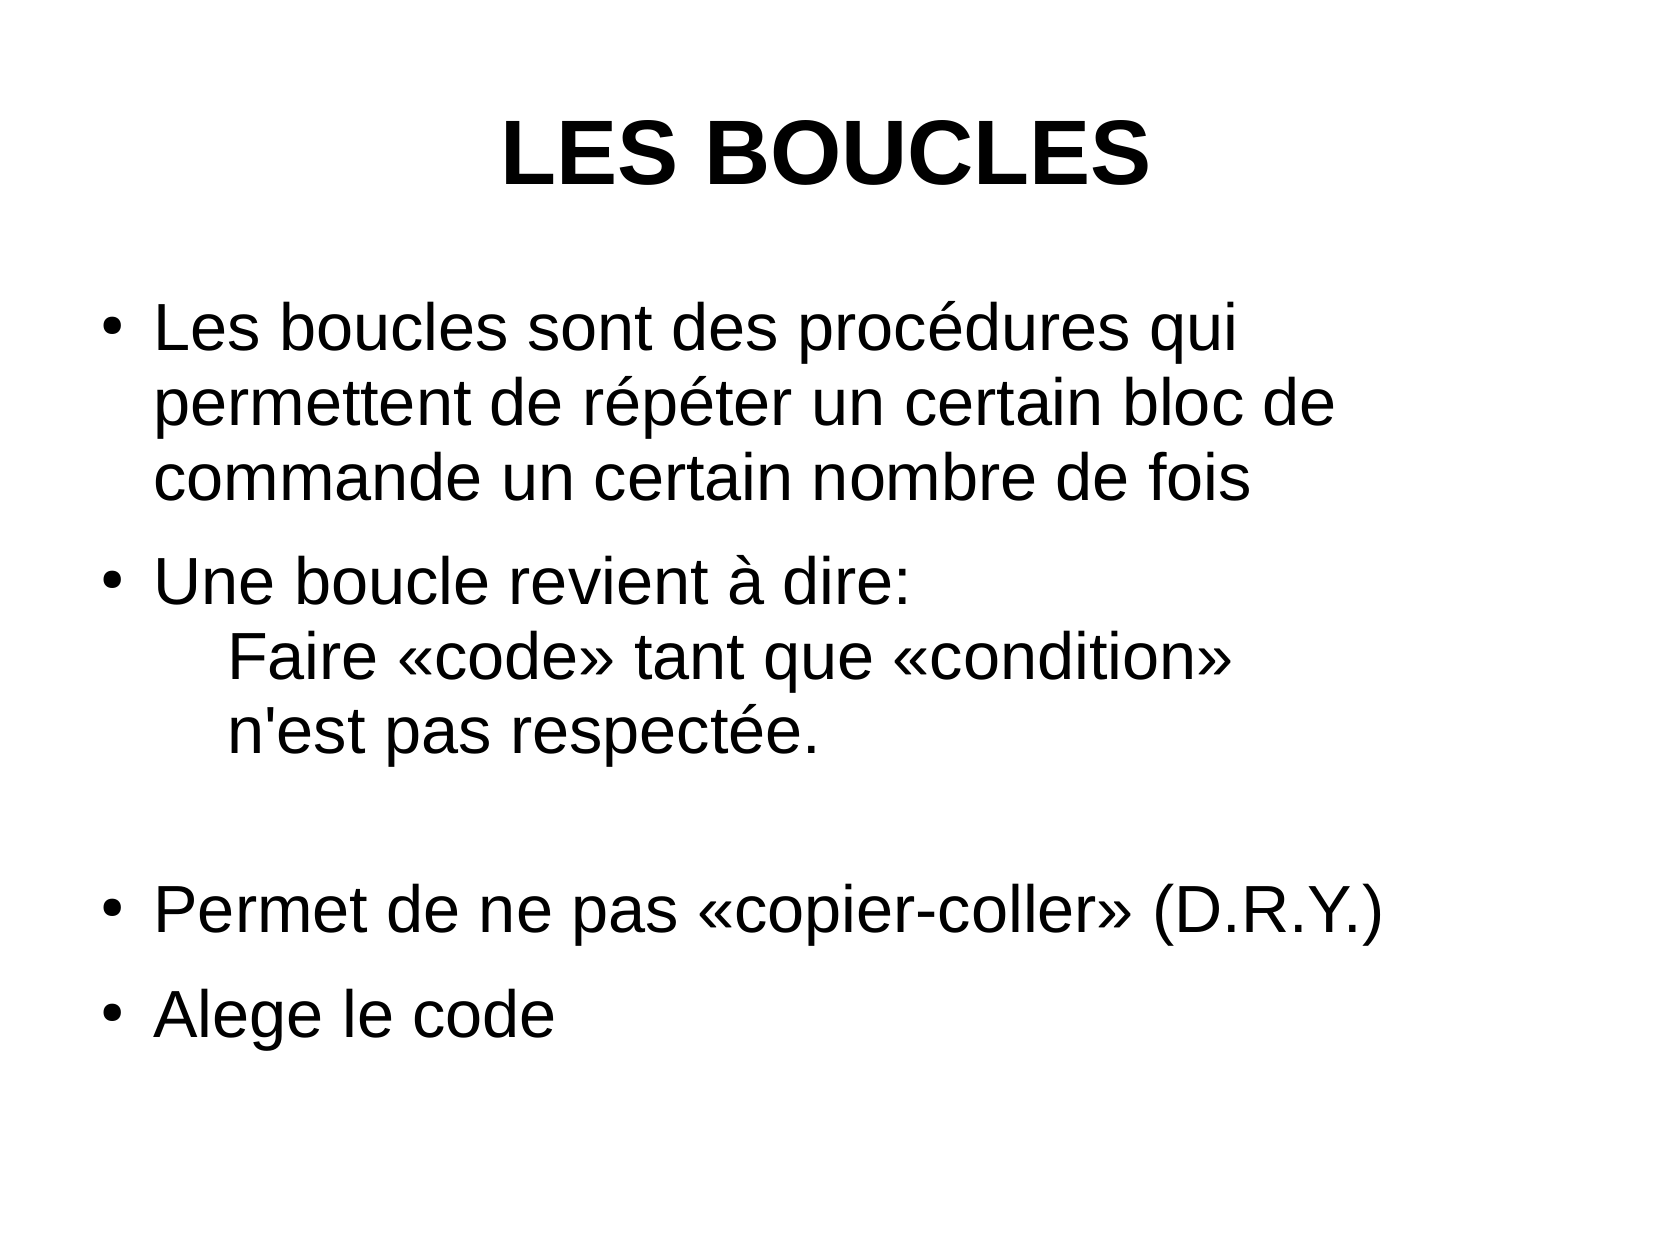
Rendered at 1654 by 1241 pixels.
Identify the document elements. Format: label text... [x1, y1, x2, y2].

title LES BOUCLES [82, 49, 1571, 257]
list Les boucles sont des procédures qui permettent de répéter un certain bloc de commande un certain nombre de fois Une boucle revient à dire: Faire «code» tant que «condition» n'est pas respectée. Permet de ne pas «copier-coller» (D.R.Y.) Alege le code [82, 290, 1571, 1109]
